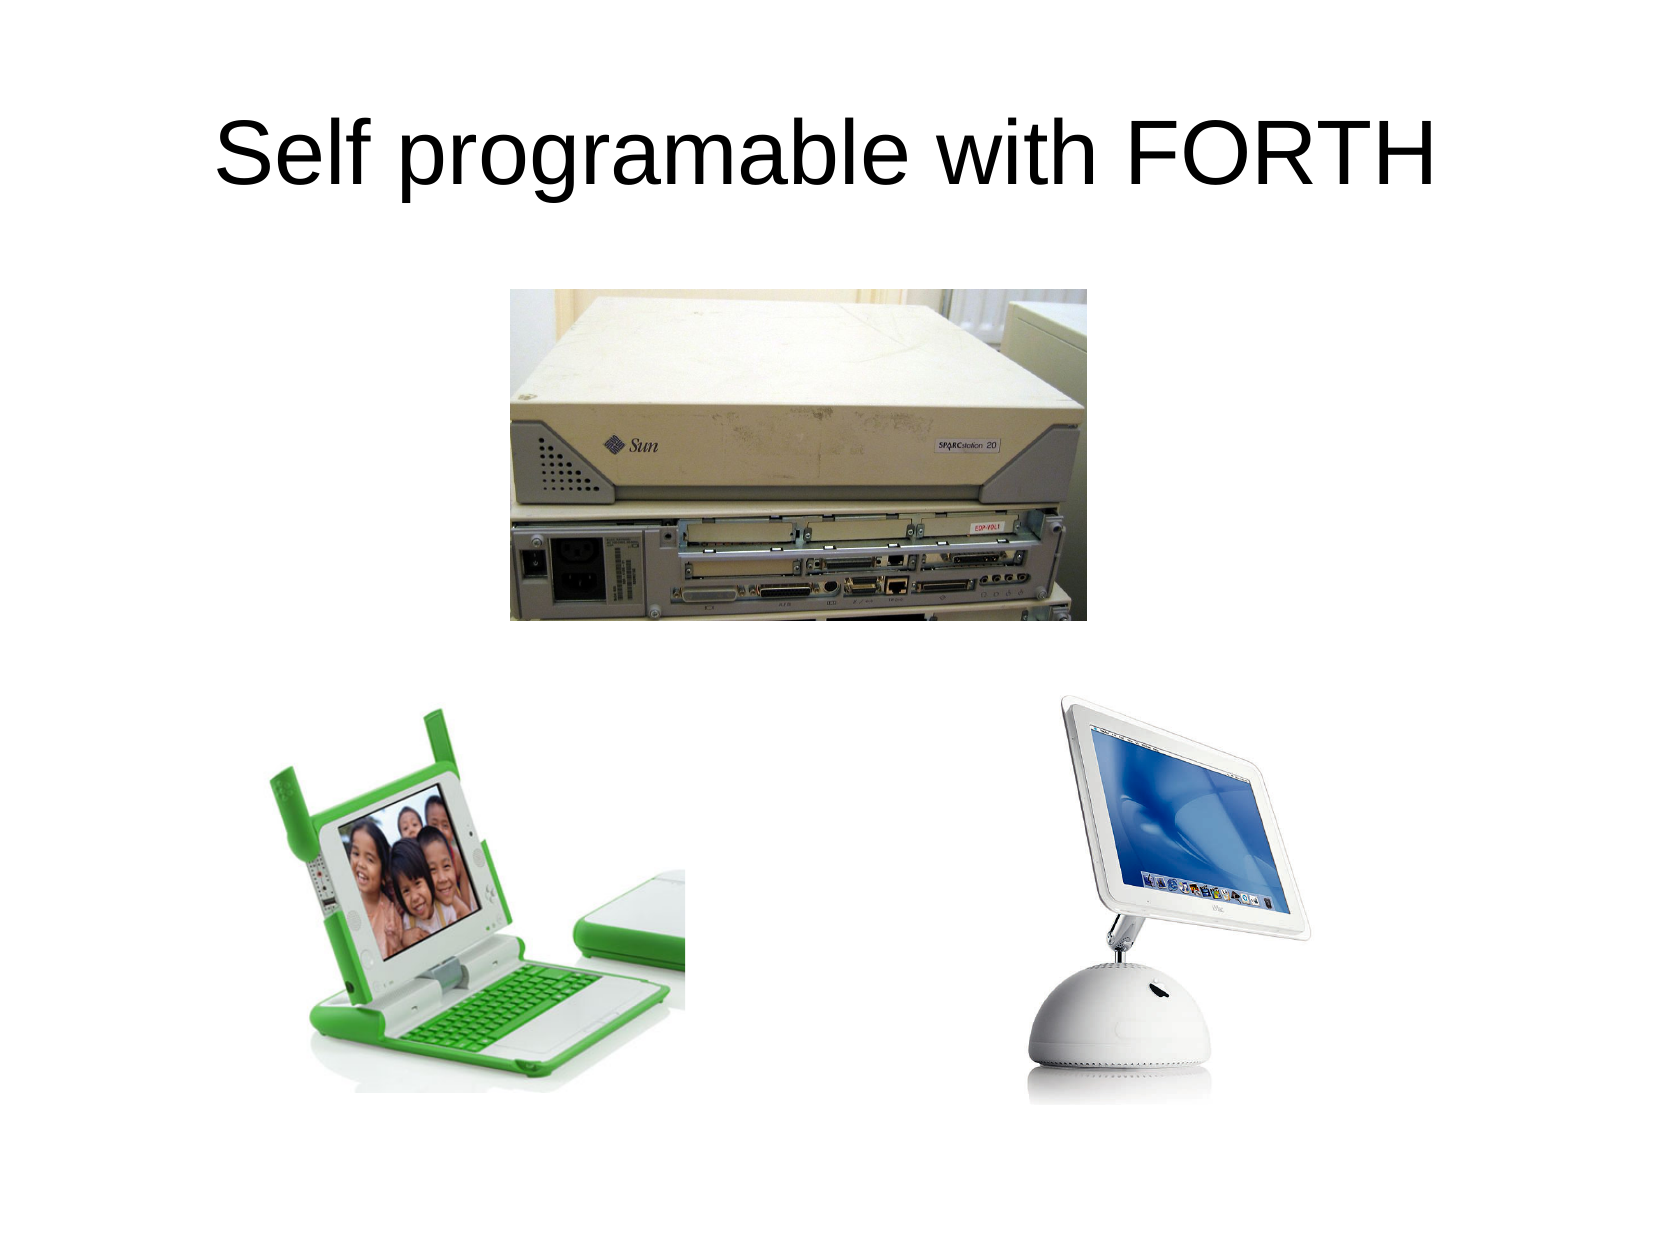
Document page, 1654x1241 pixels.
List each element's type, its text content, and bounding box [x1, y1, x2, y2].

picture [510, 289, 1087, 621]
picture [168, 667, 686, 1093]
picture [1003, 690, 1322, 1105]
title Self programable with FORTH [82, 49, 1571, 257]
